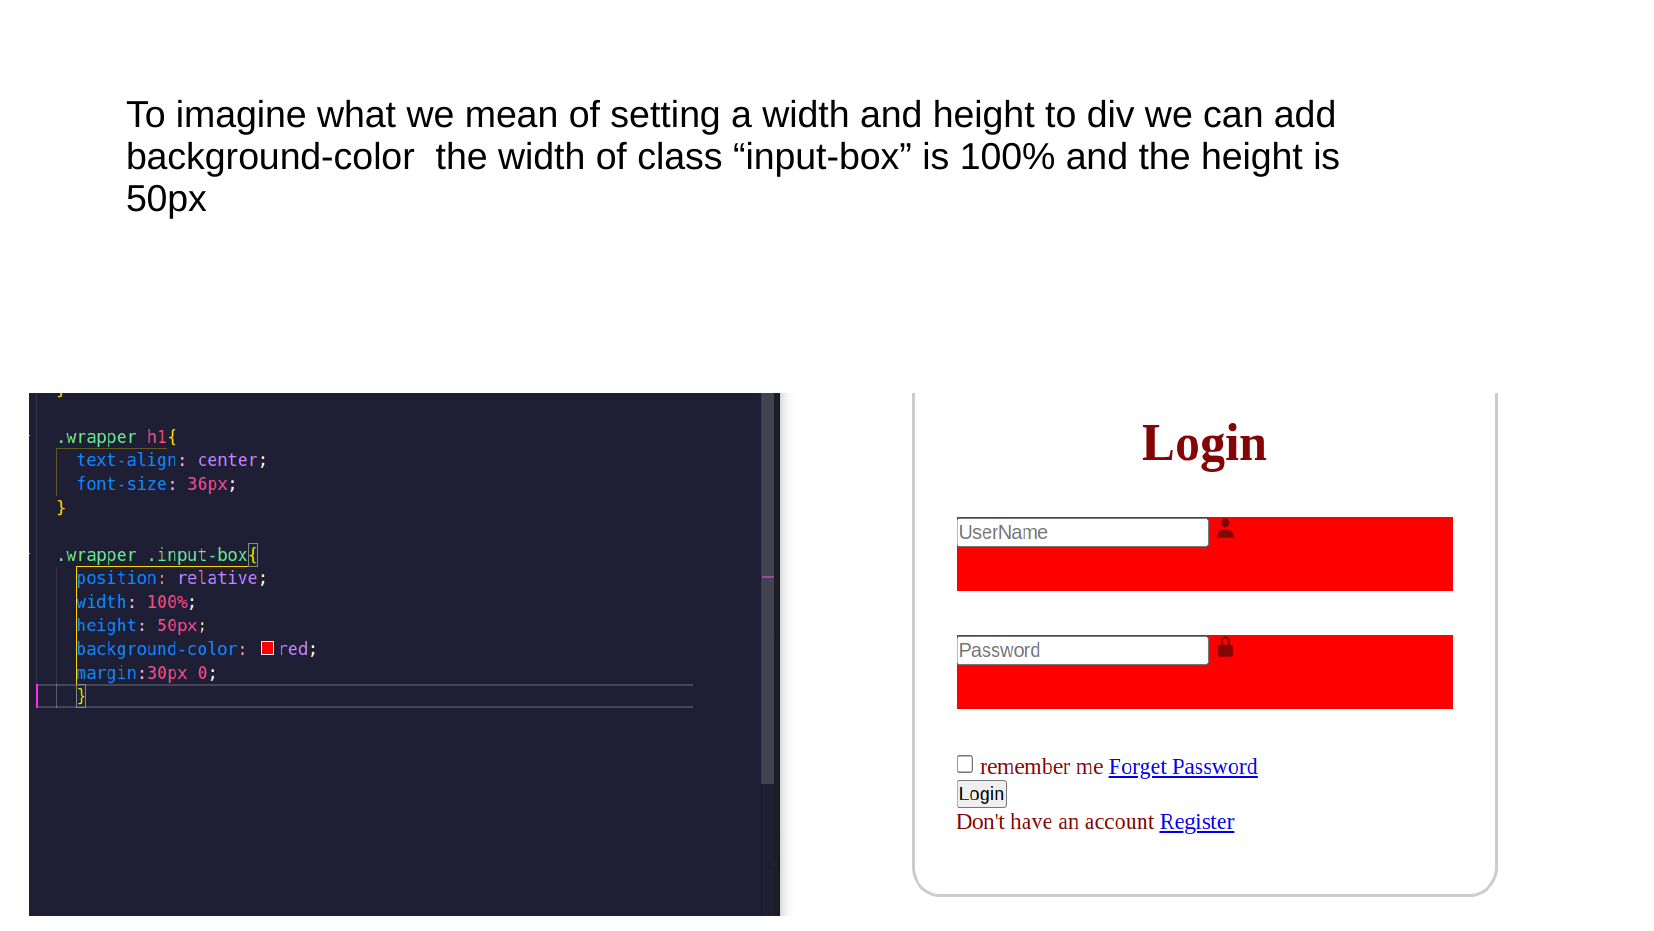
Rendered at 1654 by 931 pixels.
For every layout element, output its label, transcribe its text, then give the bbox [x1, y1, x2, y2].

picture [29, 393, 1595, 916]
text_box To imagine what we mean of setting a width and height to div we can add background-color the width of class “input-box” is 100% and the height is 50px [111, 86, 1367, 228]
